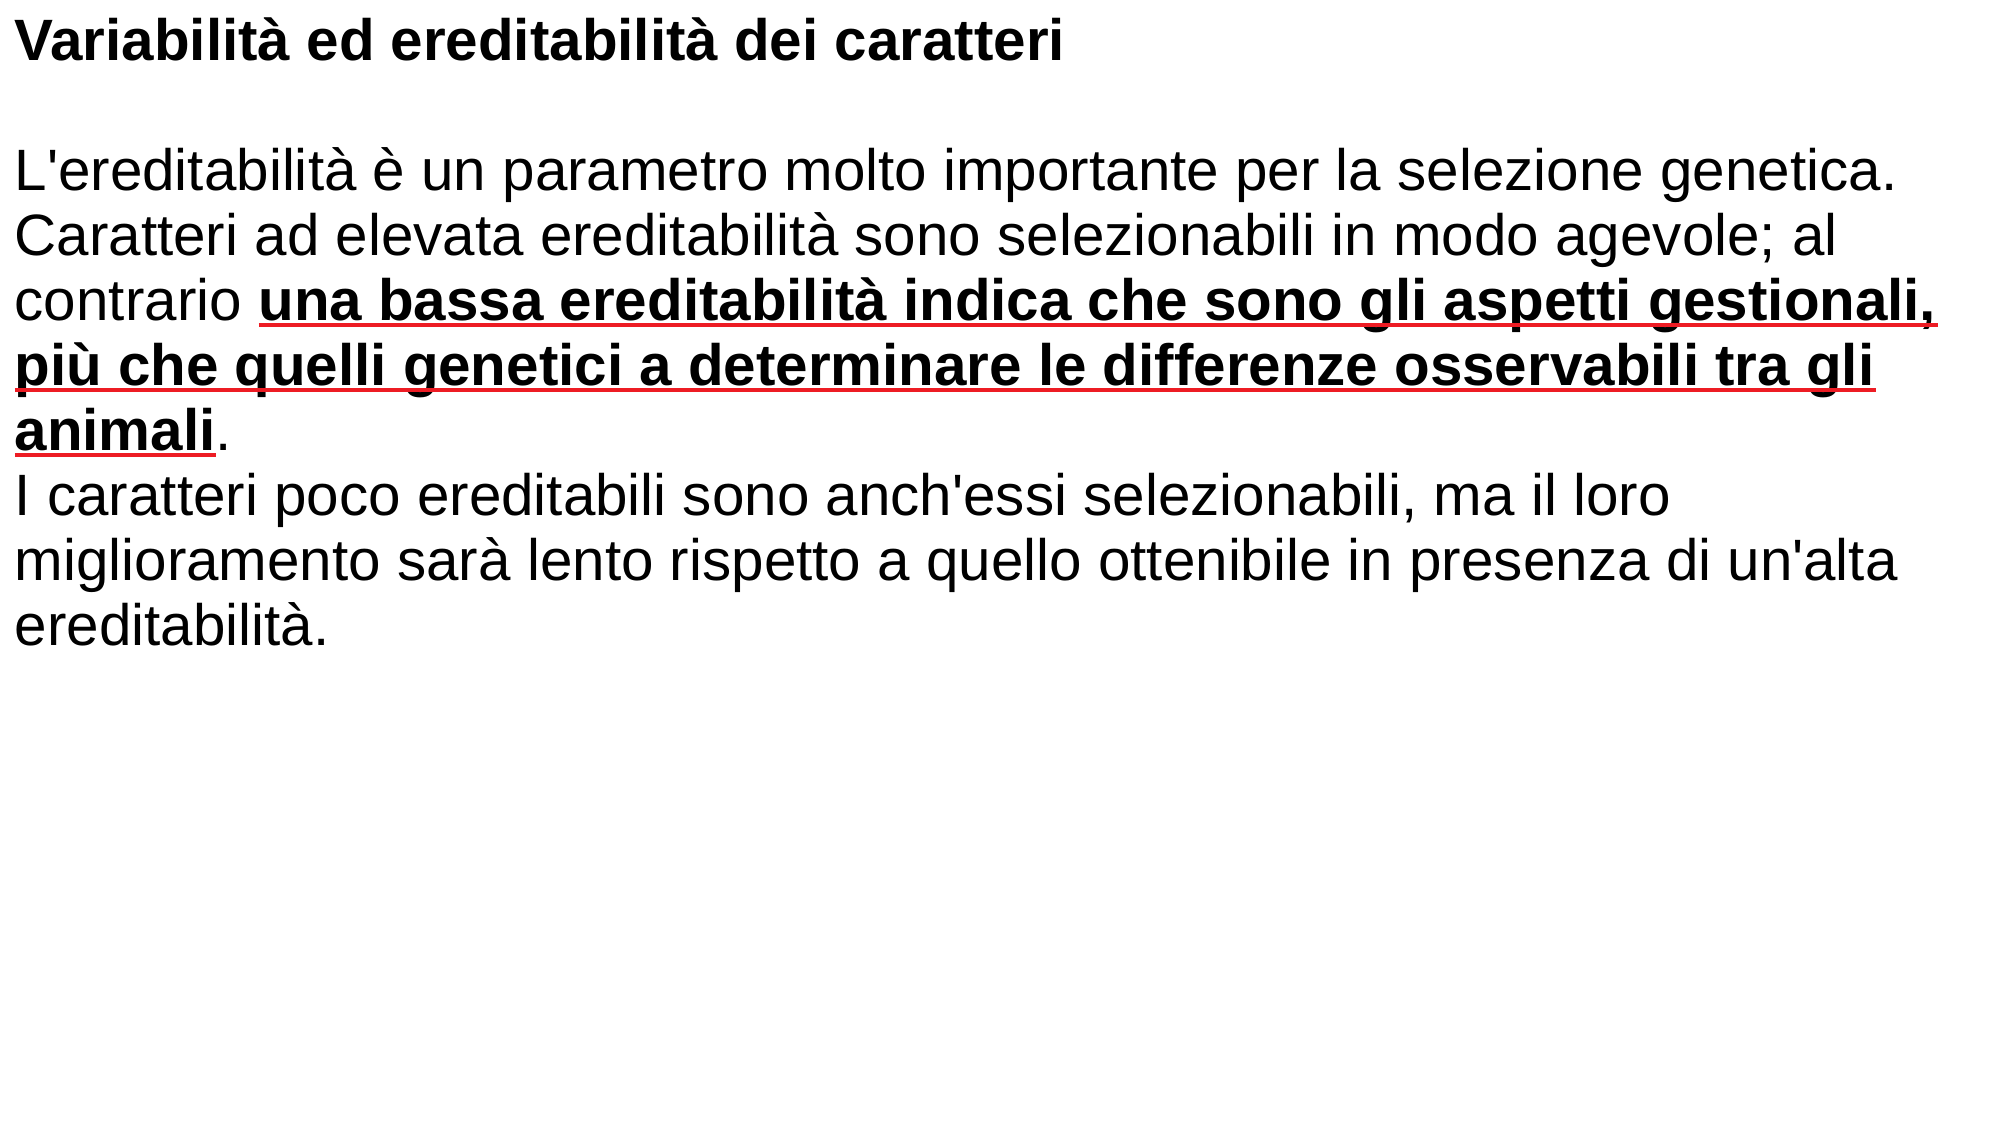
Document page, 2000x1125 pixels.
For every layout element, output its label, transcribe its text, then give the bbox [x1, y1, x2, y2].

text_box Variabilità ed ereditabilità dei caratteri L'ereditabilità è un parametro molto importante per la selezione genetica. Caratteri ad elevata ereditabilità sono selezionabili in modo agevole; al contrario una bassa ereditabilità indica che sono gli aspetti gestionali, più che quelli genetici a determinare le differenze osservabili tra gli animali. I caratteri poco ereditabili sono anch'essi selezionabili, ma il loro miglioramento sarà lento rispetto a quello ottenibile in presenza di un'alta ereditabilità. [0, 0, 2000, 666]
